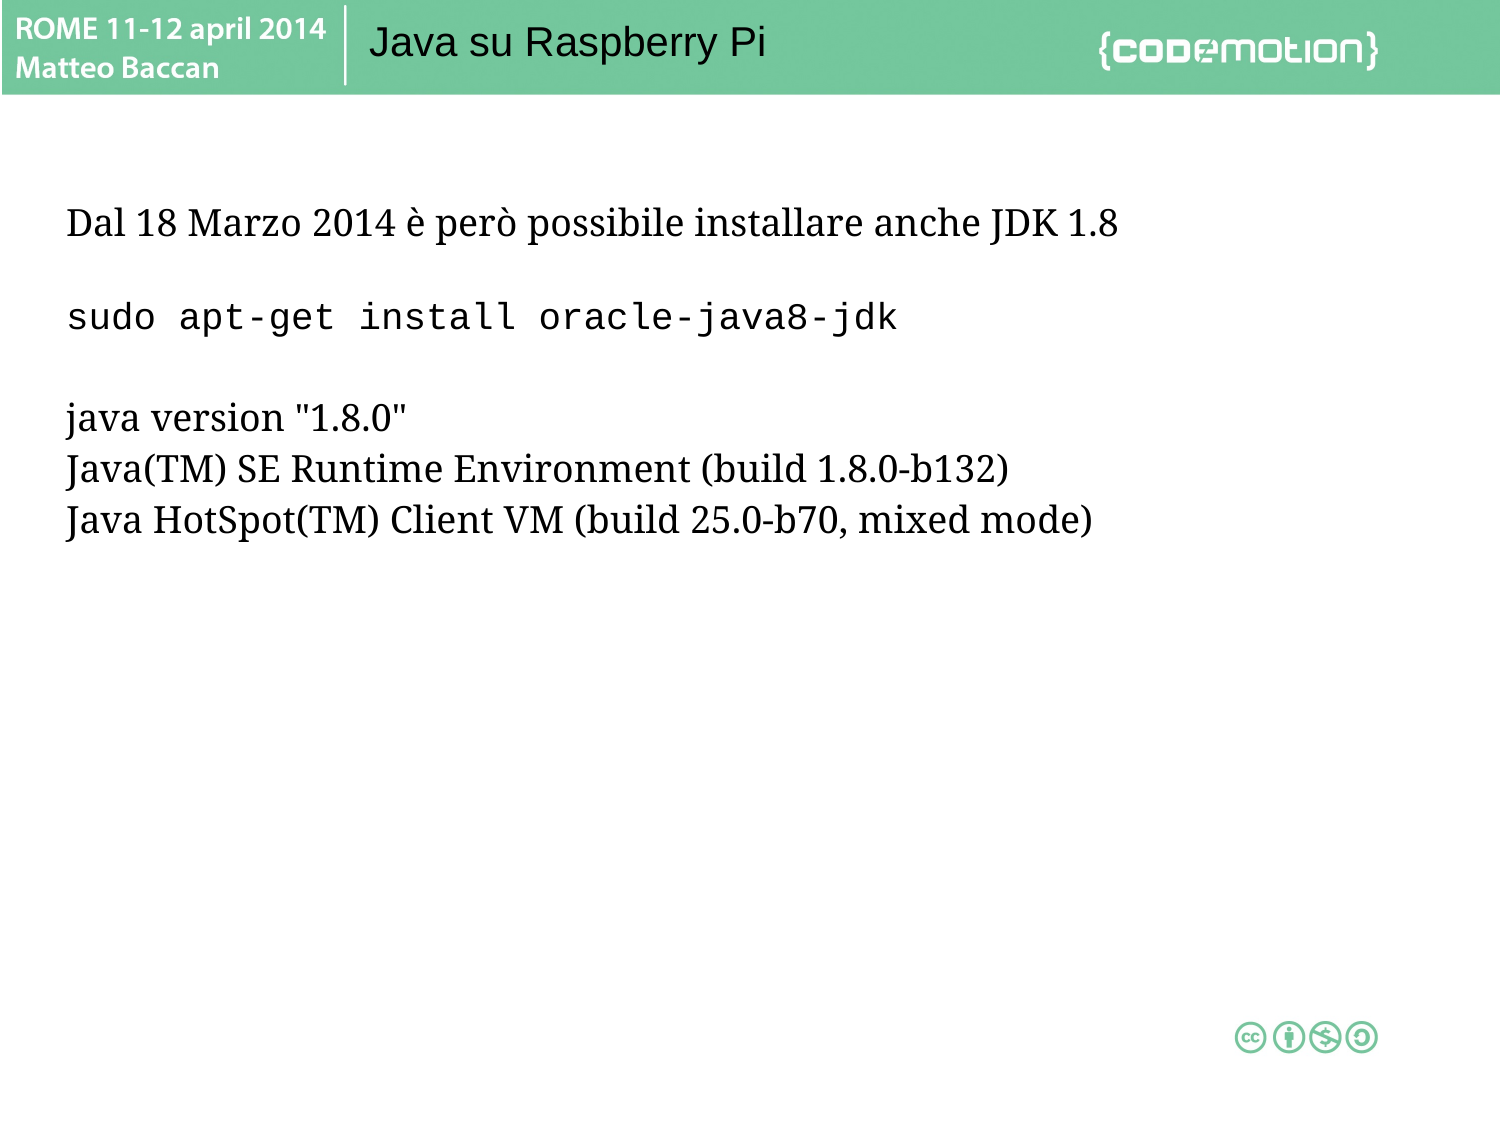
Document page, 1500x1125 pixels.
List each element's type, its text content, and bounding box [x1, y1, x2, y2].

text_box Dal 18 Marzo 2014 è però possibile installare anche JDK 1.8 sudo apt-get install oracle-java8-jdk java version "1.8.0" Java(TM) SE Runtime Environment (build 1.8.0-b132) Java HotSpot(TM) Client VM (build 25.0-b70, mixed mode) [51, 188, 1418, 626]
picture [2, 0, 1500, 1125]
list Java su Raspberry Pi [354, 11, 1380, 87]
